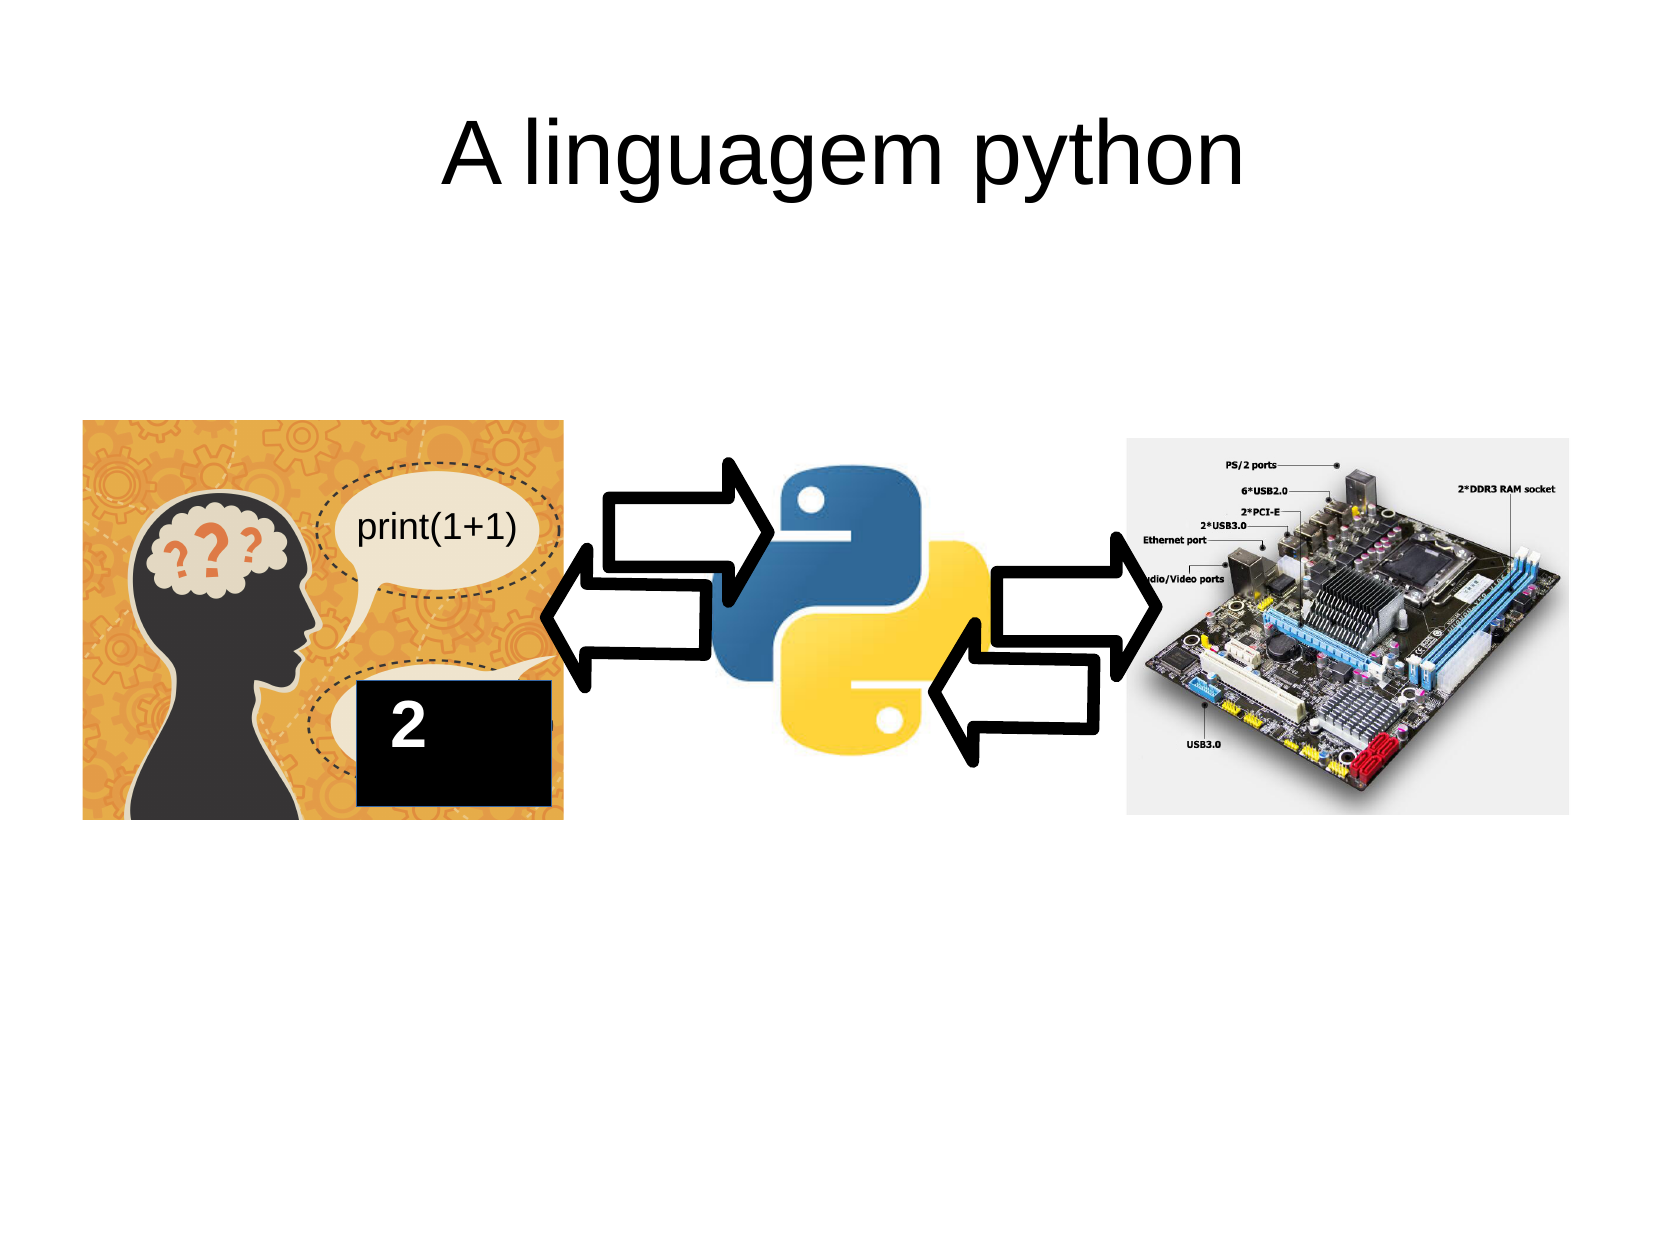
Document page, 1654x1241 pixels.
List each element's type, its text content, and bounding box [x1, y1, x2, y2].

text_box [934, 623, 1095, 762]
text_box print(1+1) [341, 498, 579, 567]
picture [1124, 438, 1571, 815]
picture [82, 420, 564, 820]
title A linguagem python [82, 49, 1571, 257]
text_box [546, 548, 707, 688]
text_box 2 [356, 680, 552, 807]
text_box [608, 463, 769, 602]
text_box [996, 537, 1157, 676]
picture [693, 452, 1011, 769]
